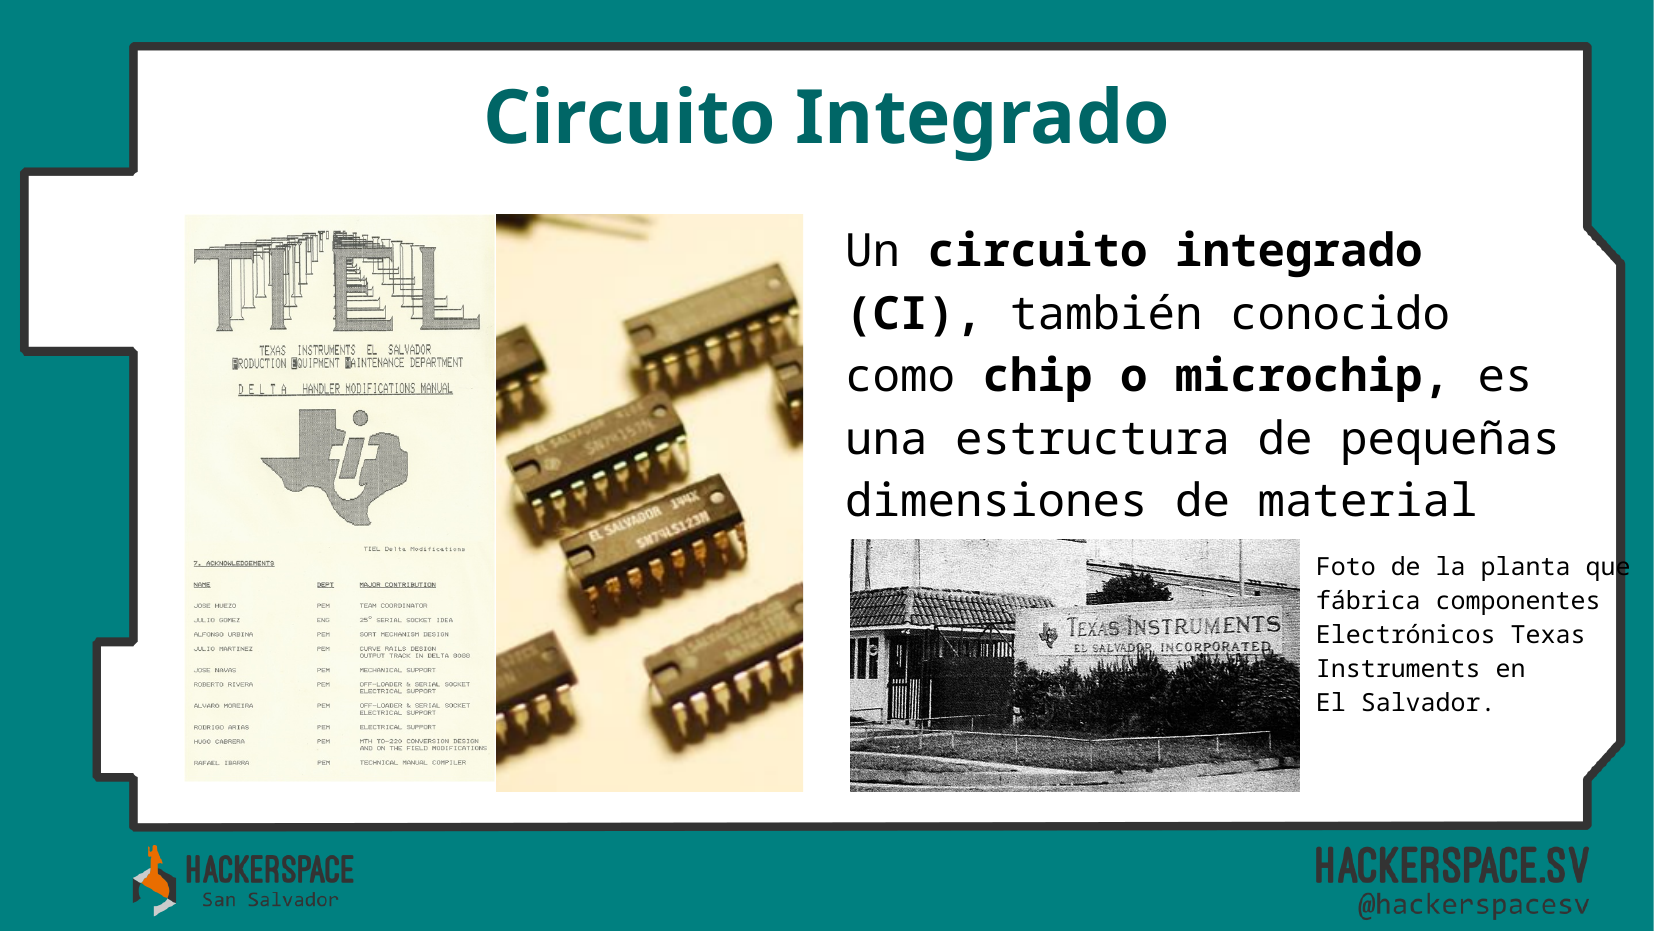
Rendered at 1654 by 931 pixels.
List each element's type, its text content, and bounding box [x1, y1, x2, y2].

list Un circuito integrado (CI), también conocido como chip o microchip, es una estructura de pequeñas dimensiones de material semiconductor. [845, 217, 1572, 758]
title Circuito Integrado [82, 37, 1571, 193]
text_box Foto de la planta que fábrica componentes Electrónicos Texas Instruments en El Salvador. [1301, 541, 1620, 681]
picture [0, 0, 1654, 931]
